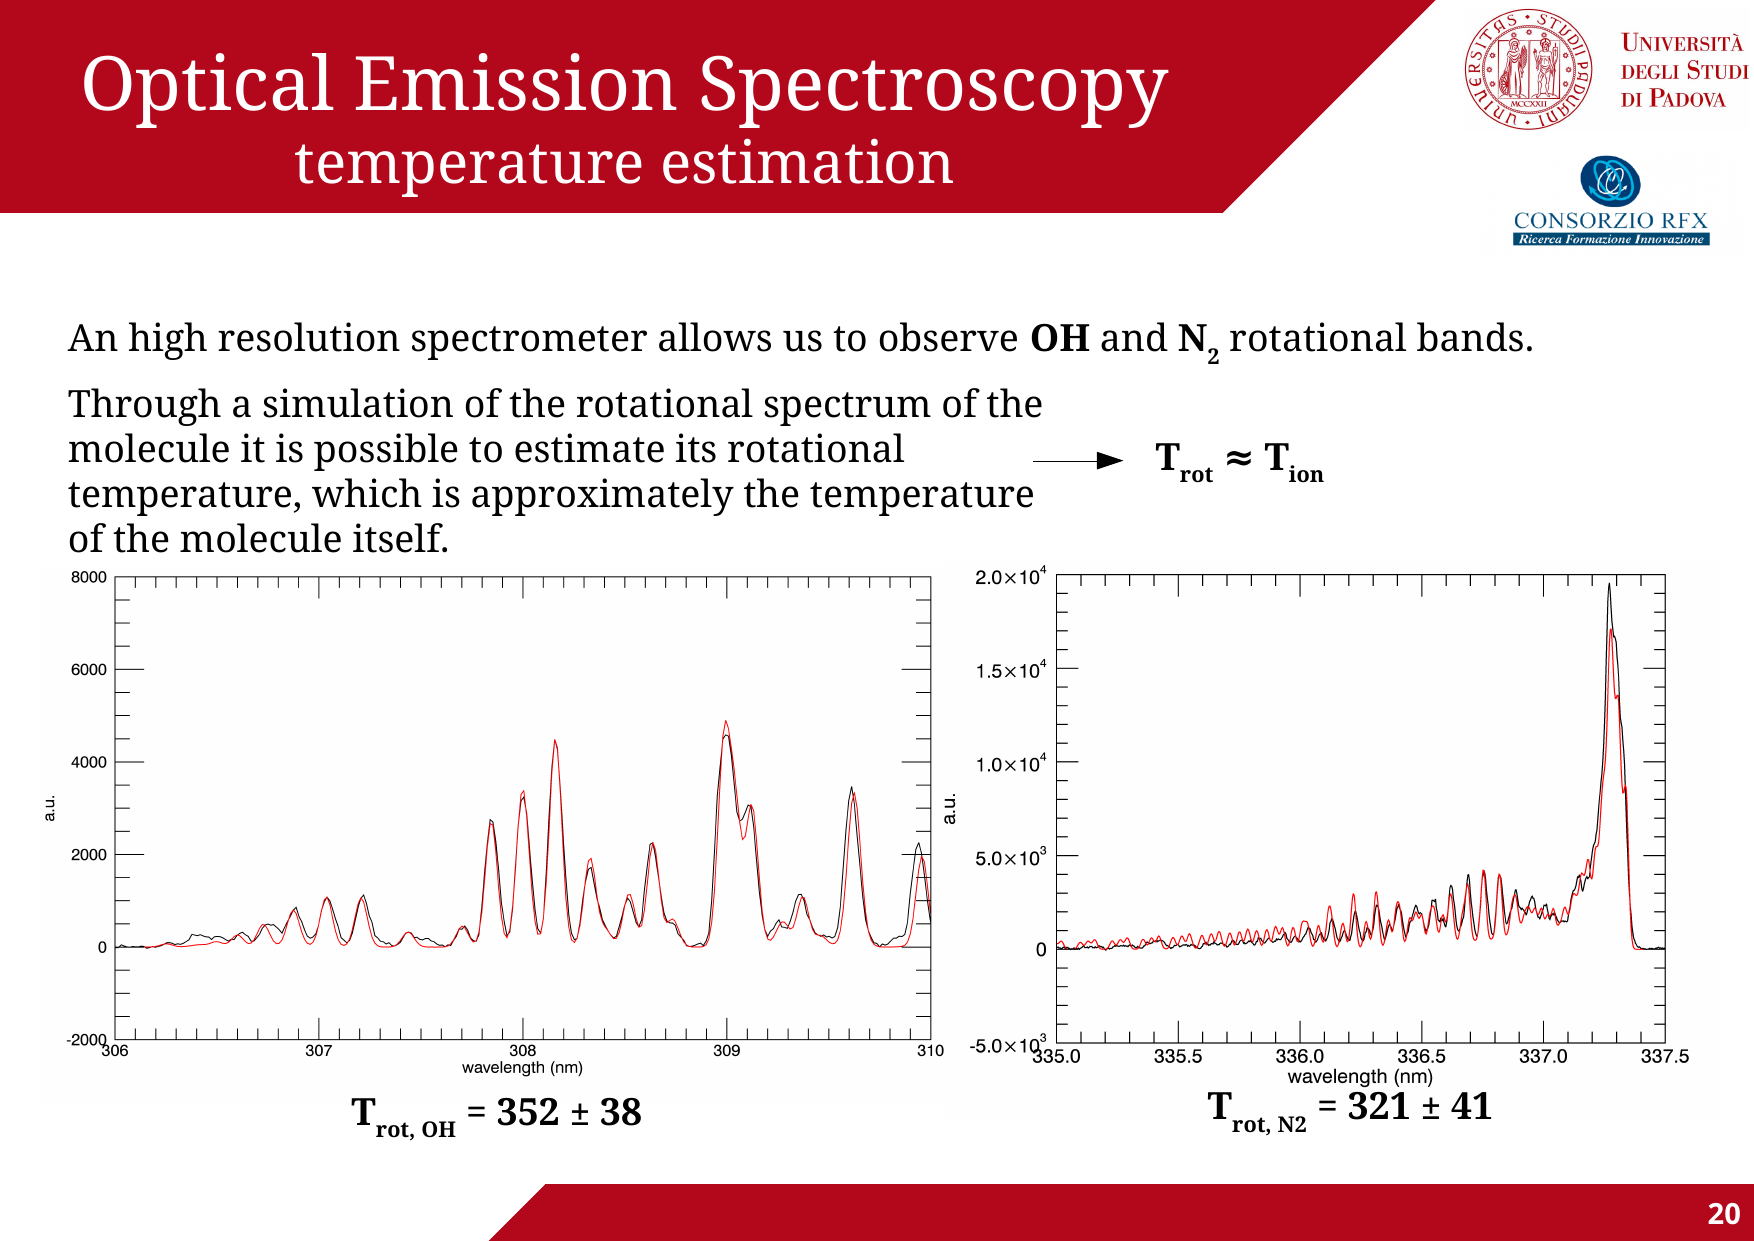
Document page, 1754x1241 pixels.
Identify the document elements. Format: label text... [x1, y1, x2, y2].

text_box Trot ≈ Tion [1140, 425, 1407, 549]
picture [1463, 7, 1750, 131]
text_box An high resolution spectrometer allows us to observe OH and N2 rotational bands. [53, 307, 1672, 422]
text_box Through a simulation of the rotational spectrum of the molecule it is possible to estimate its rotational temperature, which is approximately the temperature of the molecule itself. [53, 372, 1063, 567]
picture [41, 560, 1721, 1123]
picture [1476, 140, 1750, 259]
title Optical Emission Spectroscopy temperature estimation [10, 0, 1241, 244]
text_box Trot, OH = 352 ± 38 [336, 1080, 774, 1150]
text_box Trot, N2 = 321 ± 41 [1192, 1074, 1630, 1144]
